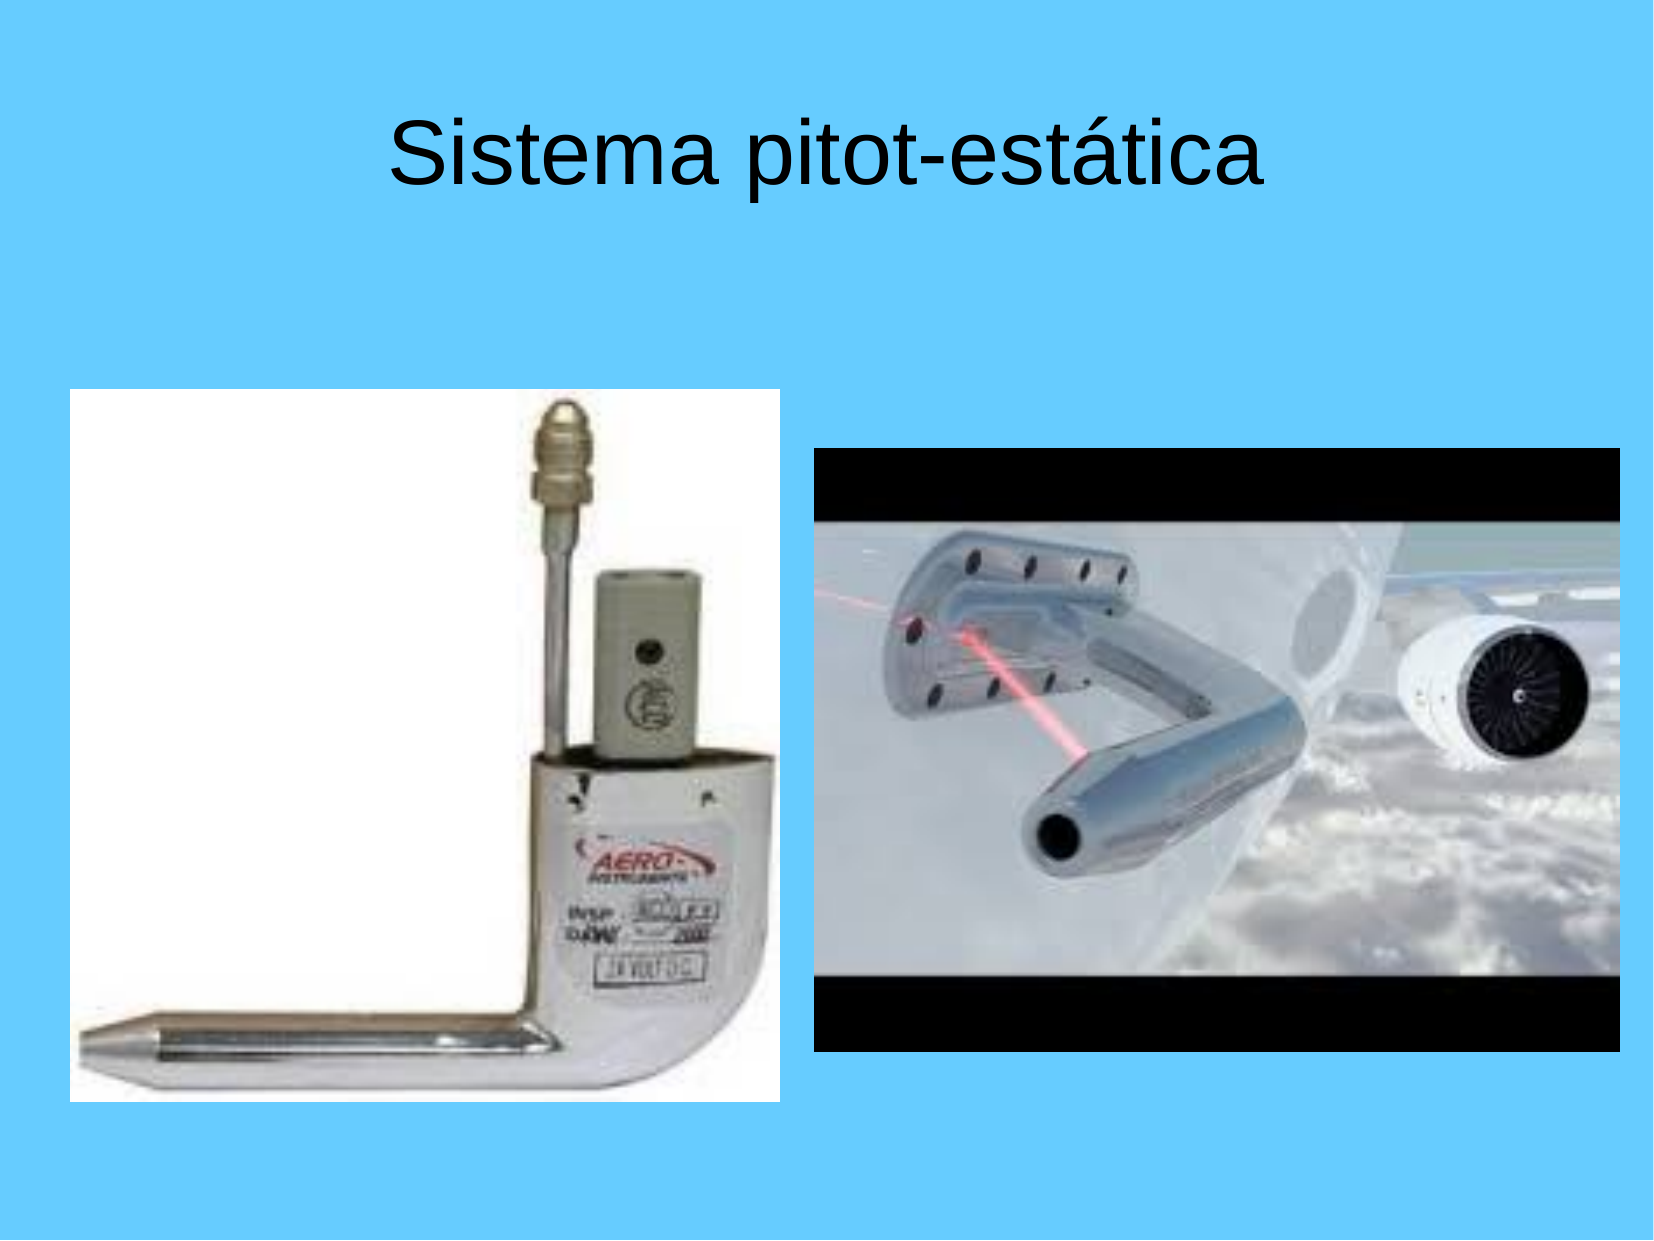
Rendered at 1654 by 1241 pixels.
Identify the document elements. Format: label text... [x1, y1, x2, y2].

picture [70, 389, 780, 1102]
picture [814, 448, 1620, 1052]
title Sistema pitot-estática [82, 49, 1571, 257]
